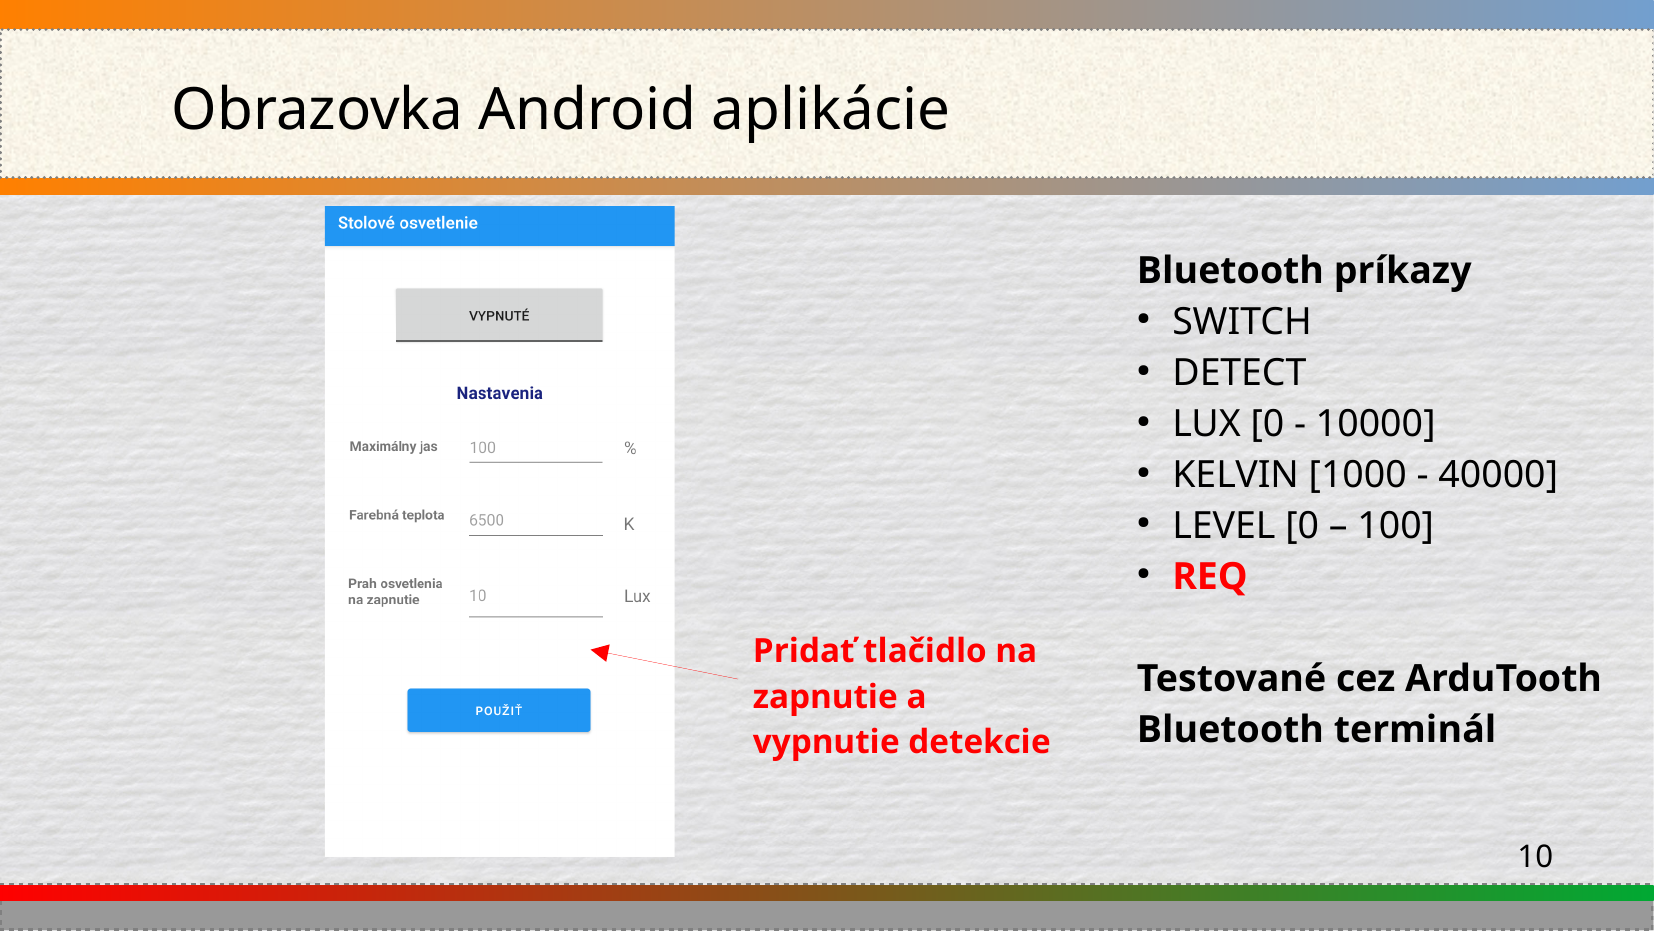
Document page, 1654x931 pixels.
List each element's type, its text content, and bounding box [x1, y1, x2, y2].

text_box <číslo> [1529, 826, 1654, 885]
text_box Pridať tlačidlo na zapnutie a vypnutie detekcie [738, 620, 1093, 771]
title Obrazovka Android aplikácie [0, 29, 1182, 185]
text_box [0, 0, 1654, 195]
picture [0, 195, 1654, 885]
text_box [0, 885, 1654, 931]
text_box Bluetooth príkazy SWITCH DETECT LUX [0 - 10000] KELVIN [1000 - 40000] LEVEL [0 – 100] REQ Testované cez ArduTooth Bluetooth terminál [1122, 236, 1625, 762]
